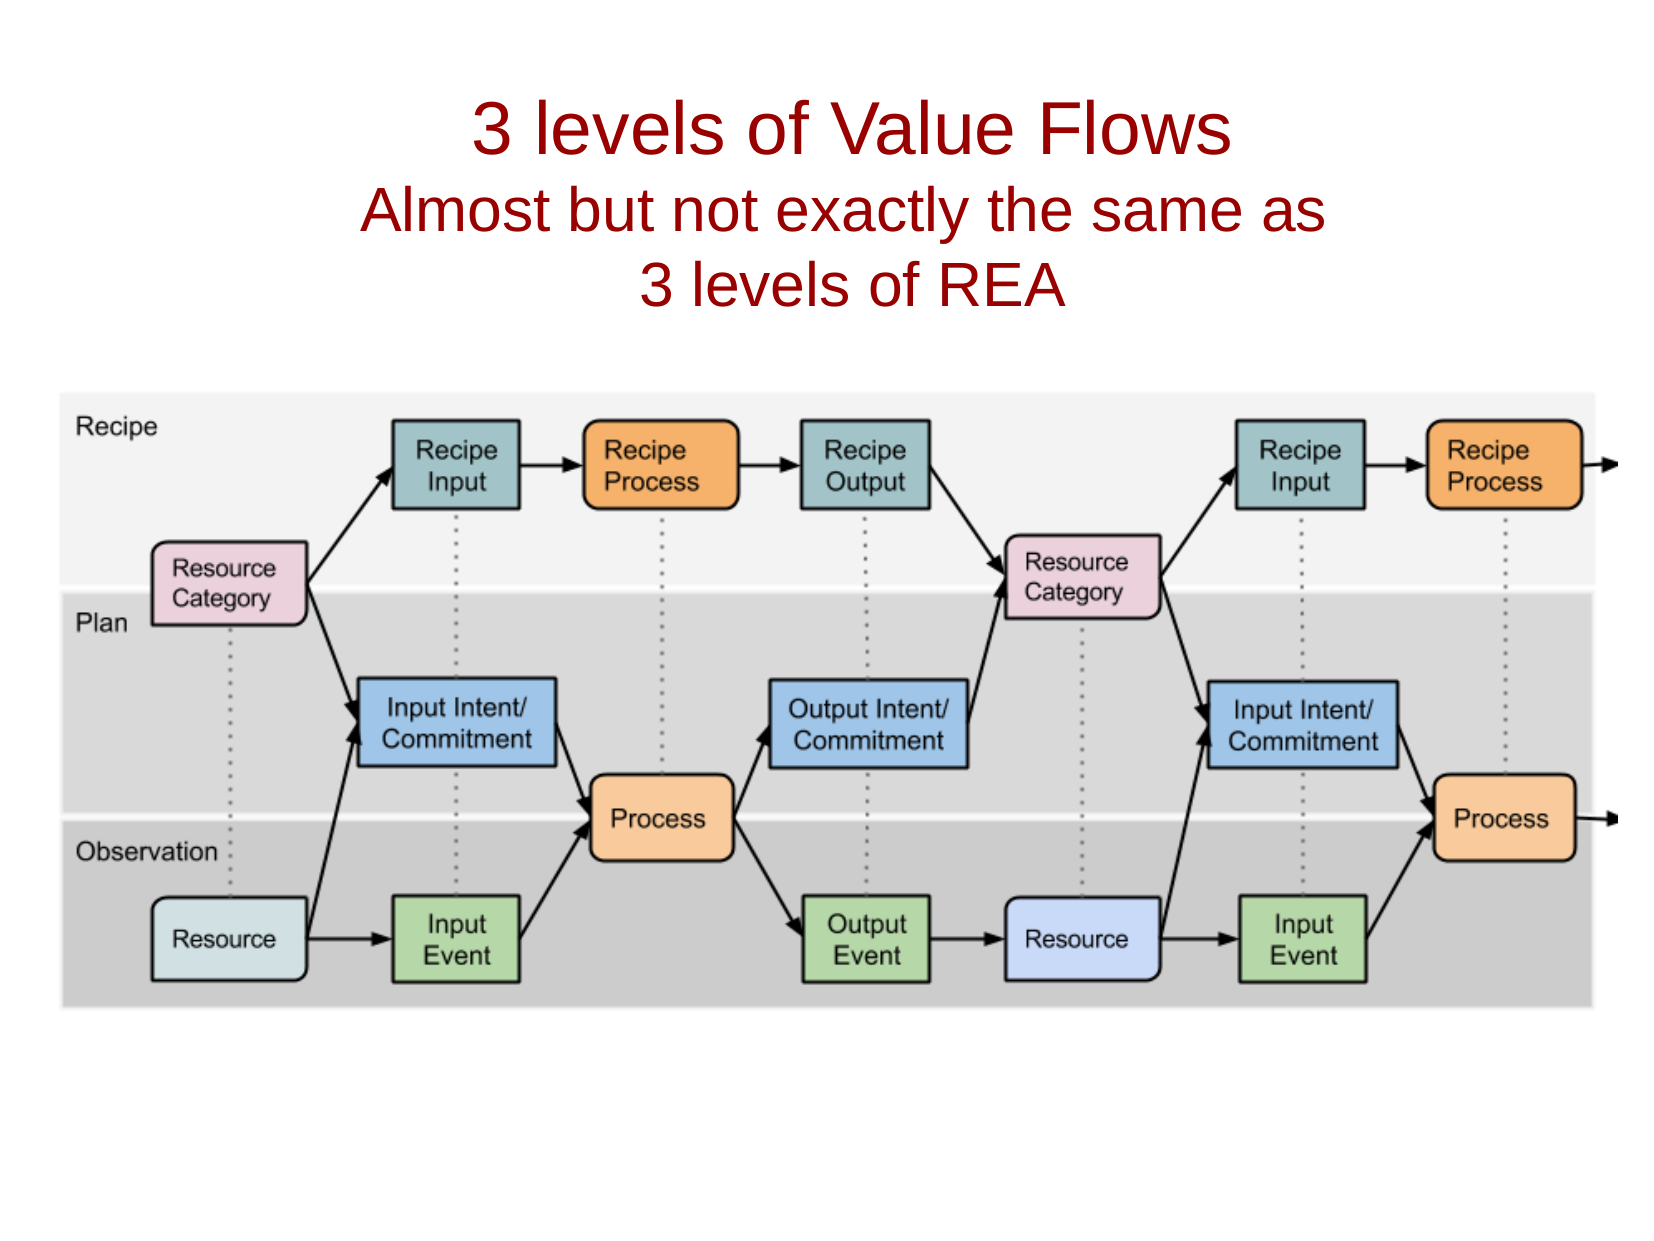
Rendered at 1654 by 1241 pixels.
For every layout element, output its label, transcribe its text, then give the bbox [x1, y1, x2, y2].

text_box 3 levels of Value Flows Almost but not exactly the same as 3 levels of REA [272, 64, 1434, 312]
picture [24, 274, 1618, 1171]
